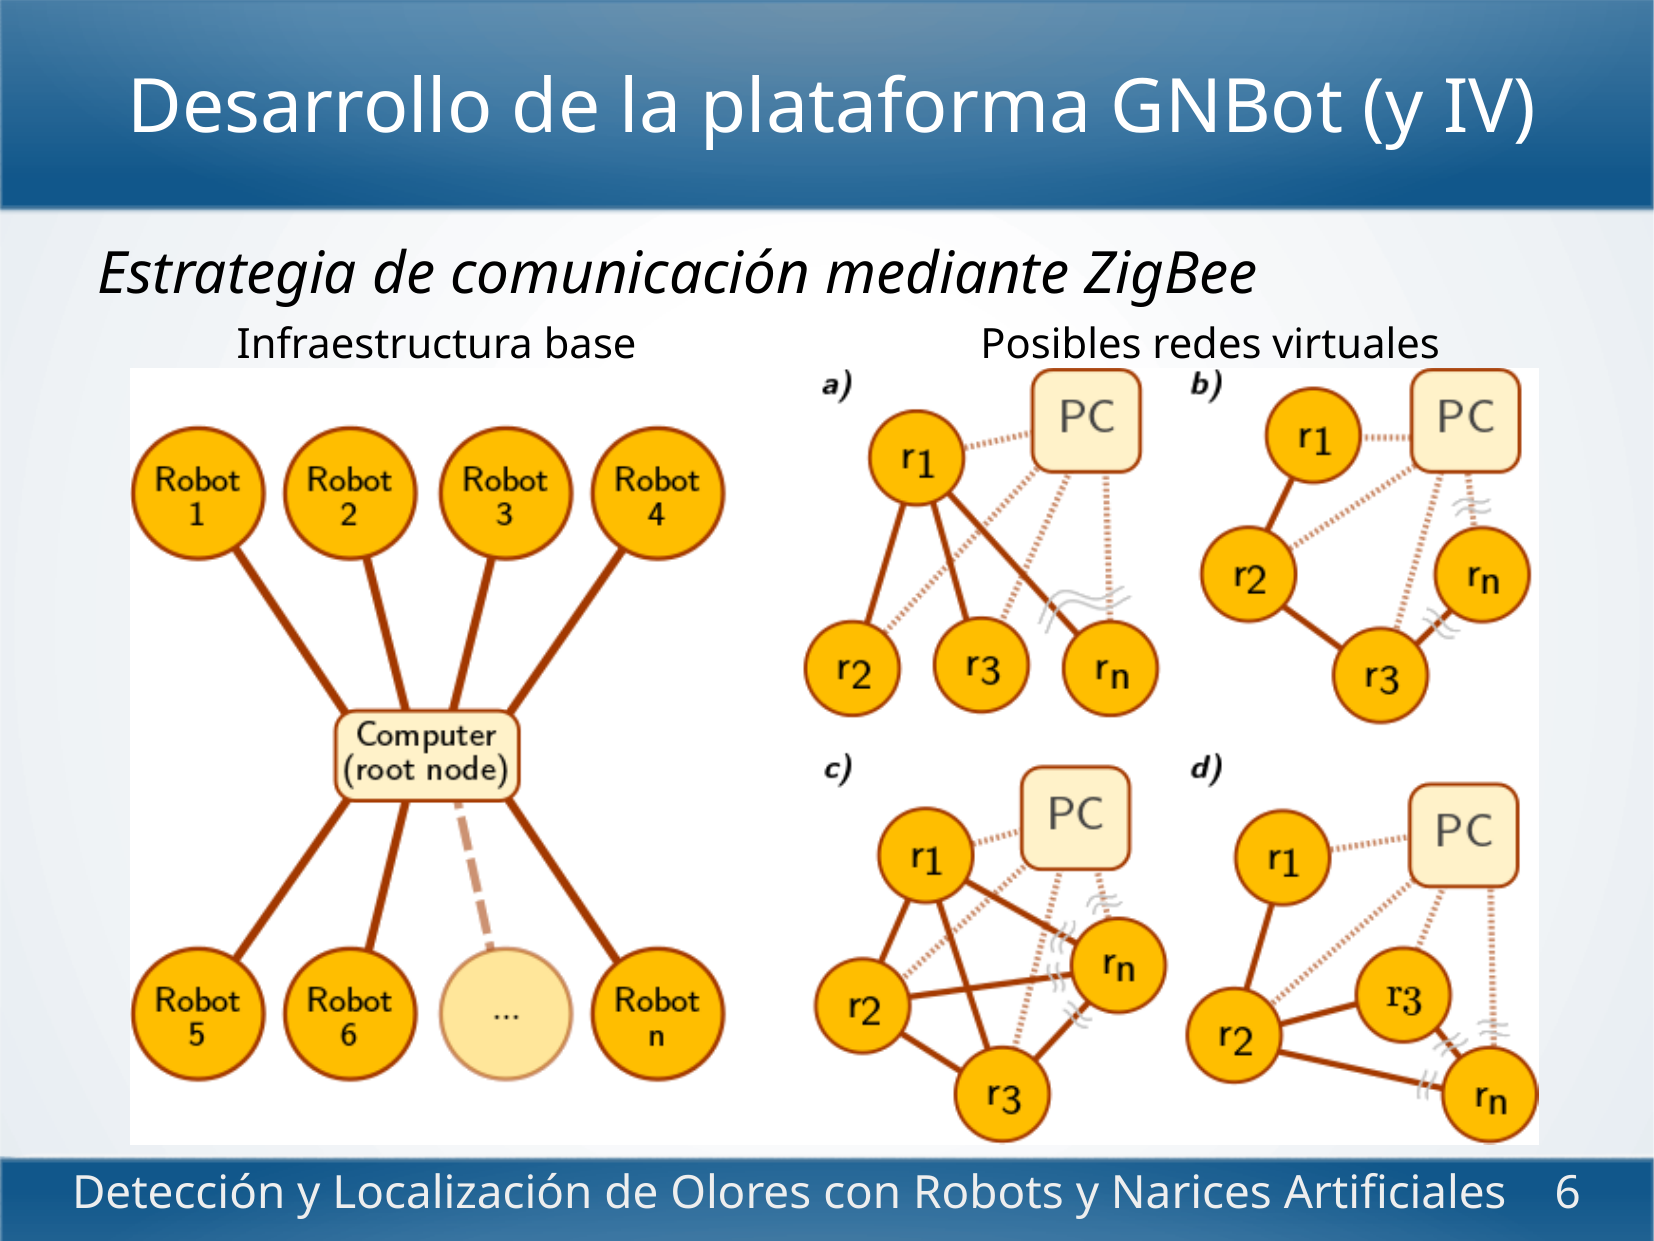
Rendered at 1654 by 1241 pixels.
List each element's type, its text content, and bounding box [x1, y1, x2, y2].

text_box Infraestructura base [221, 306, 745, 403]
picture [0, 0, 1654, 1148]
text_box Detección y Localización de Olores con Robots y Narices Artificiales 6 [0, 1148, 1654, 1241]
text_box Estrategia de comunicación mediante ZigBee [82, 223, 1537, 387]
text_box Posibles redes virtuales [965, 306, 1489, 402]
title Desarrollo de la plataforma GNBot (y IV) [30, 10, 1636, 196]
